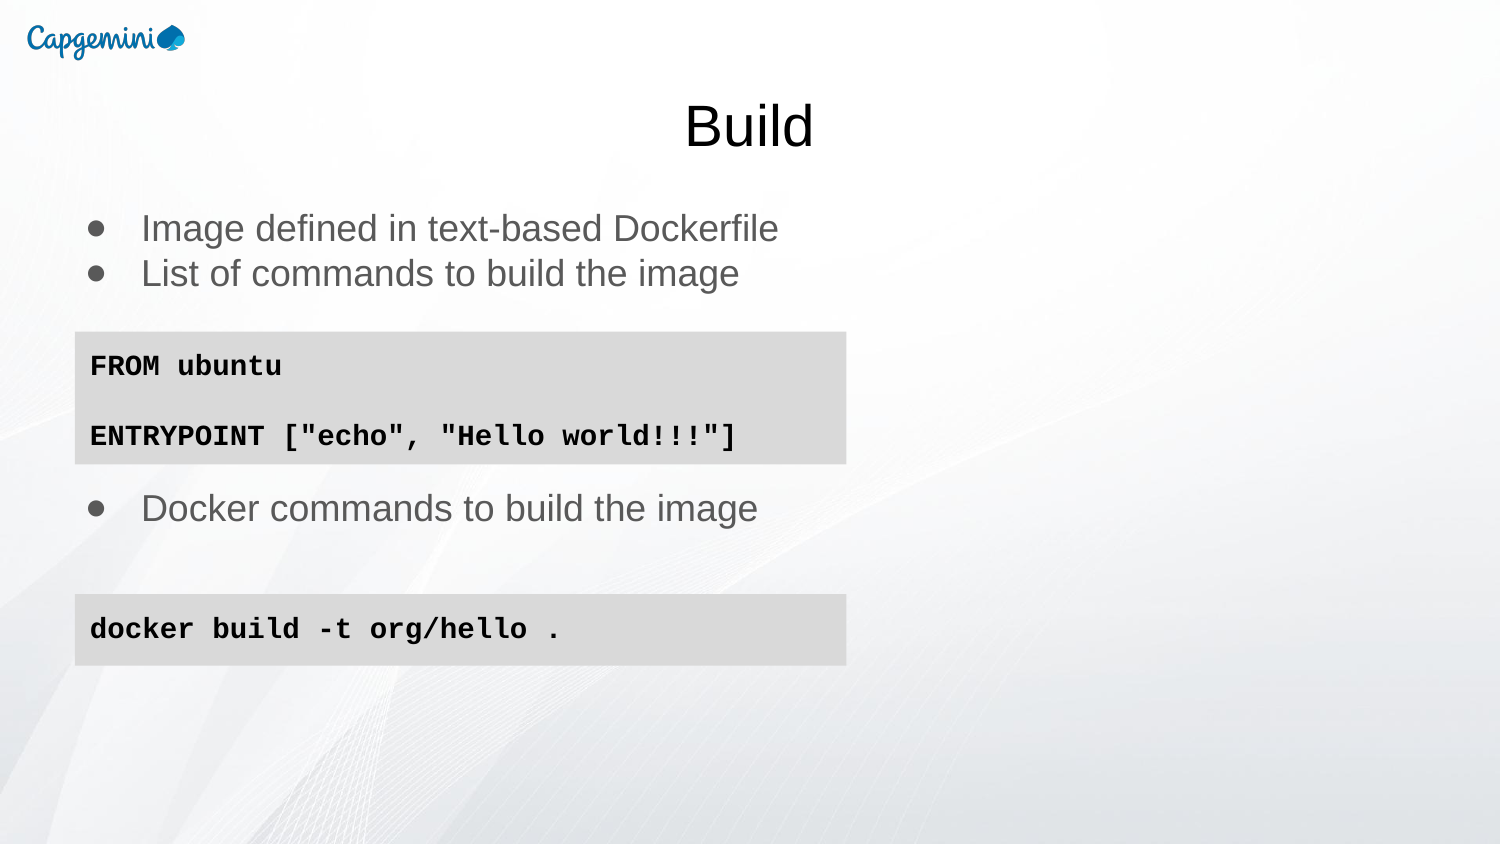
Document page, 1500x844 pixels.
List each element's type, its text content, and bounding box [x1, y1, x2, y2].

picture [0, 0, 1500, 844]
text_box docker build -t org/hello . [74, 594, 847, 666]
title Build [51, 72, 1449, 167]
list Image defined in text-based Dockerfile List of commands to build the image Docker commands to build the image [51, 189, 1449, 750]
text_box FROM ubuntu ENTRYPOINT ["echo", "Hello world!!!"] [74, 331, 847, 465]
